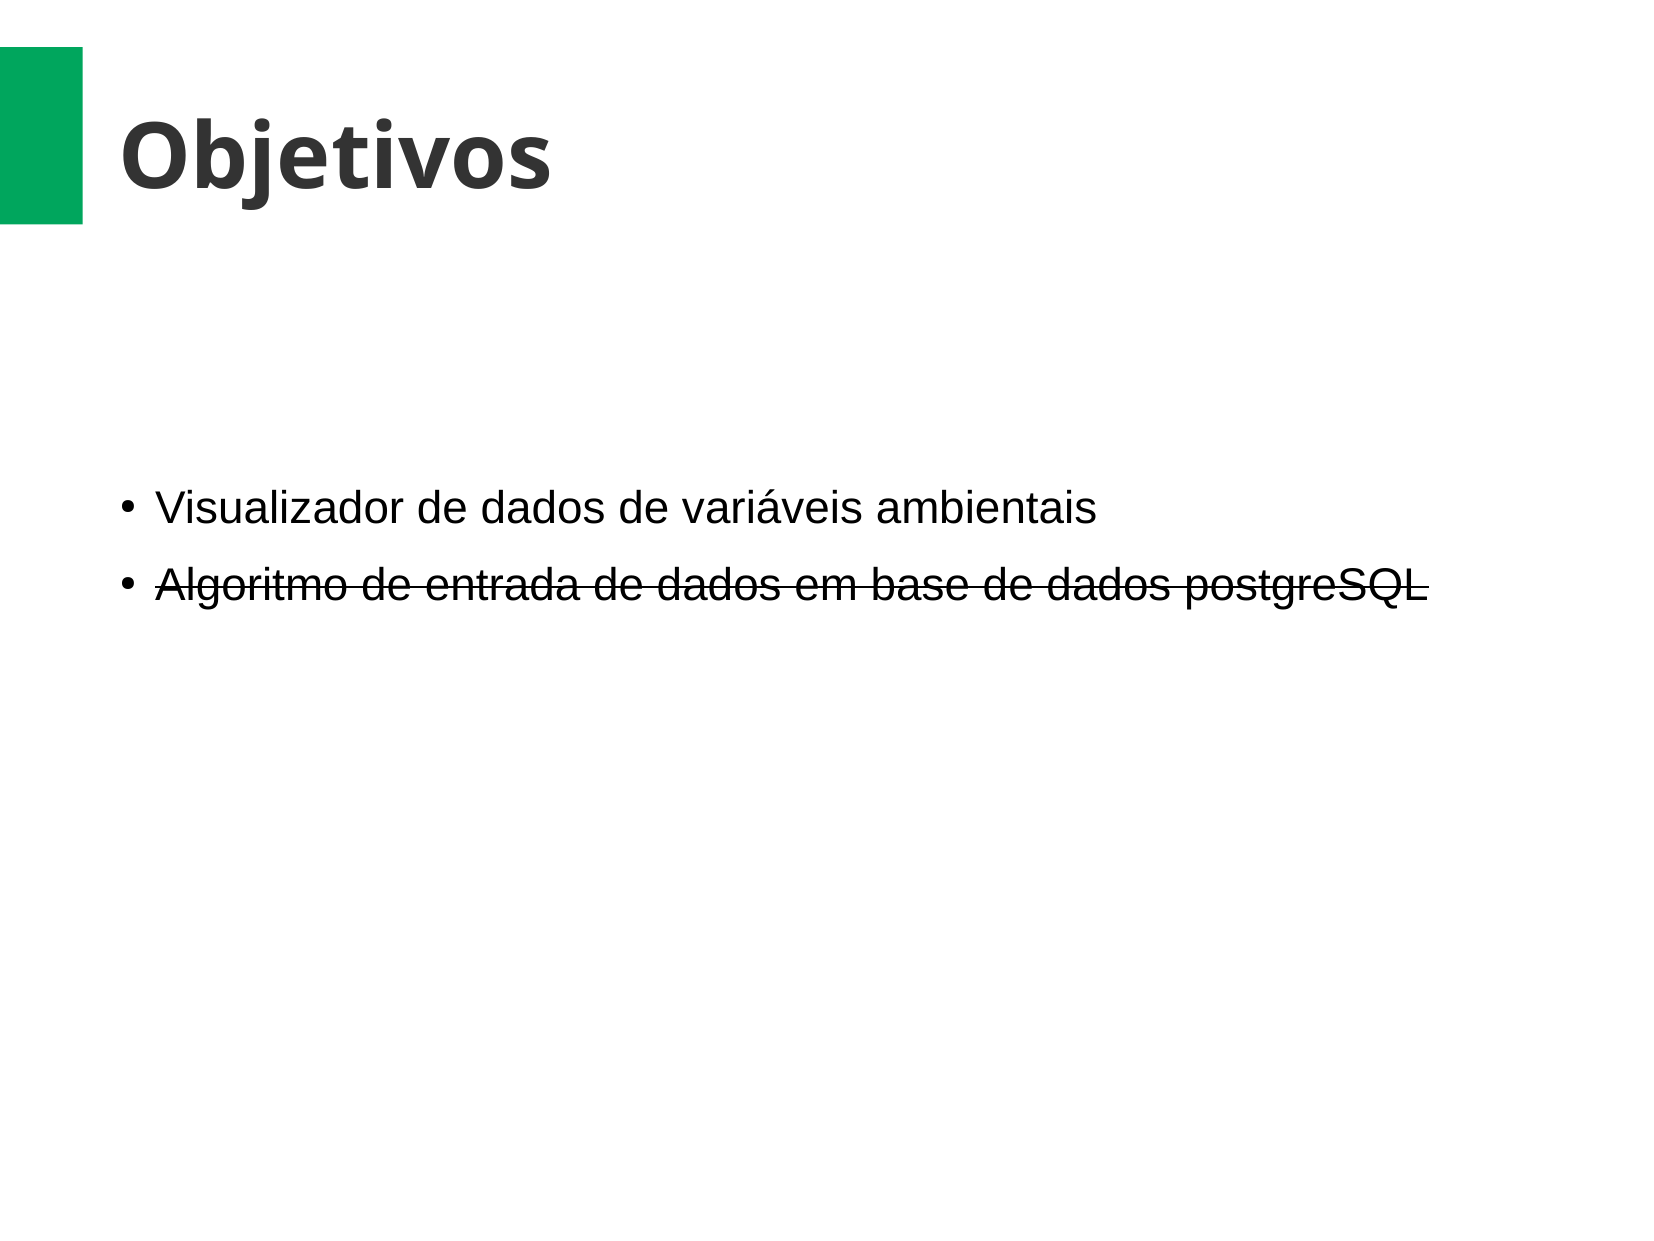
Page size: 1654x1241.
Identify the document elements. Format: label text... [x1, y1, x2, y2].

text_box Visualizador de dados de variáveis ambientais Algoritmo de entrada de dados em base de dados postgreSQL [105, 330, 1561, 615]
title Objetivos [118, 49, 1571, 257]
